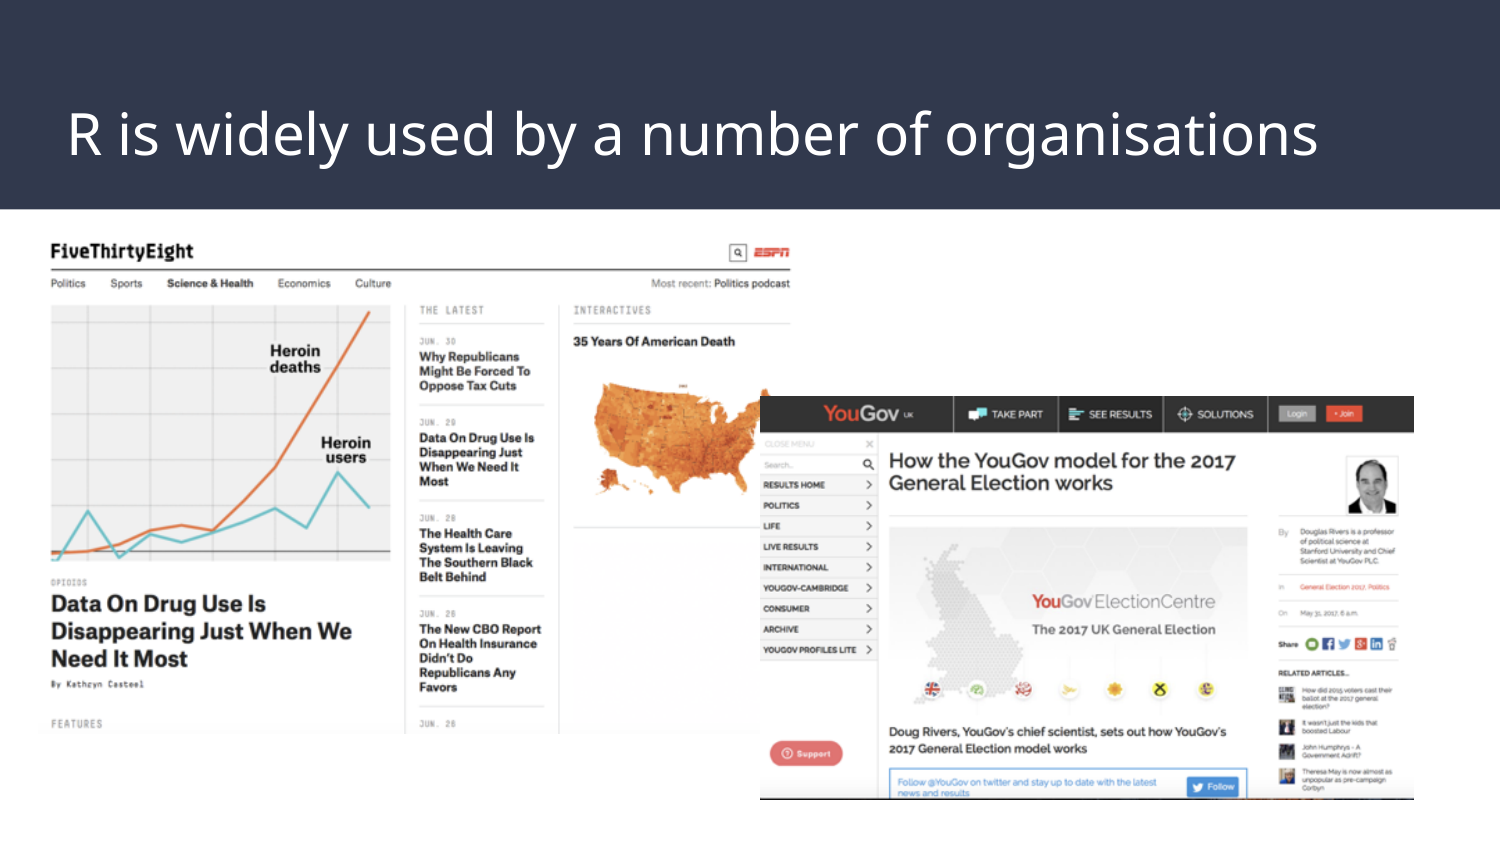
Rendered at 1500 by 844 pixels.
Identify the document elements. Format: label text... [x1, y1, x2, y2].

title R is widely used by a number of organisations [51, 82, 1449, 185]
picture [38, 237, 1414, 800]
